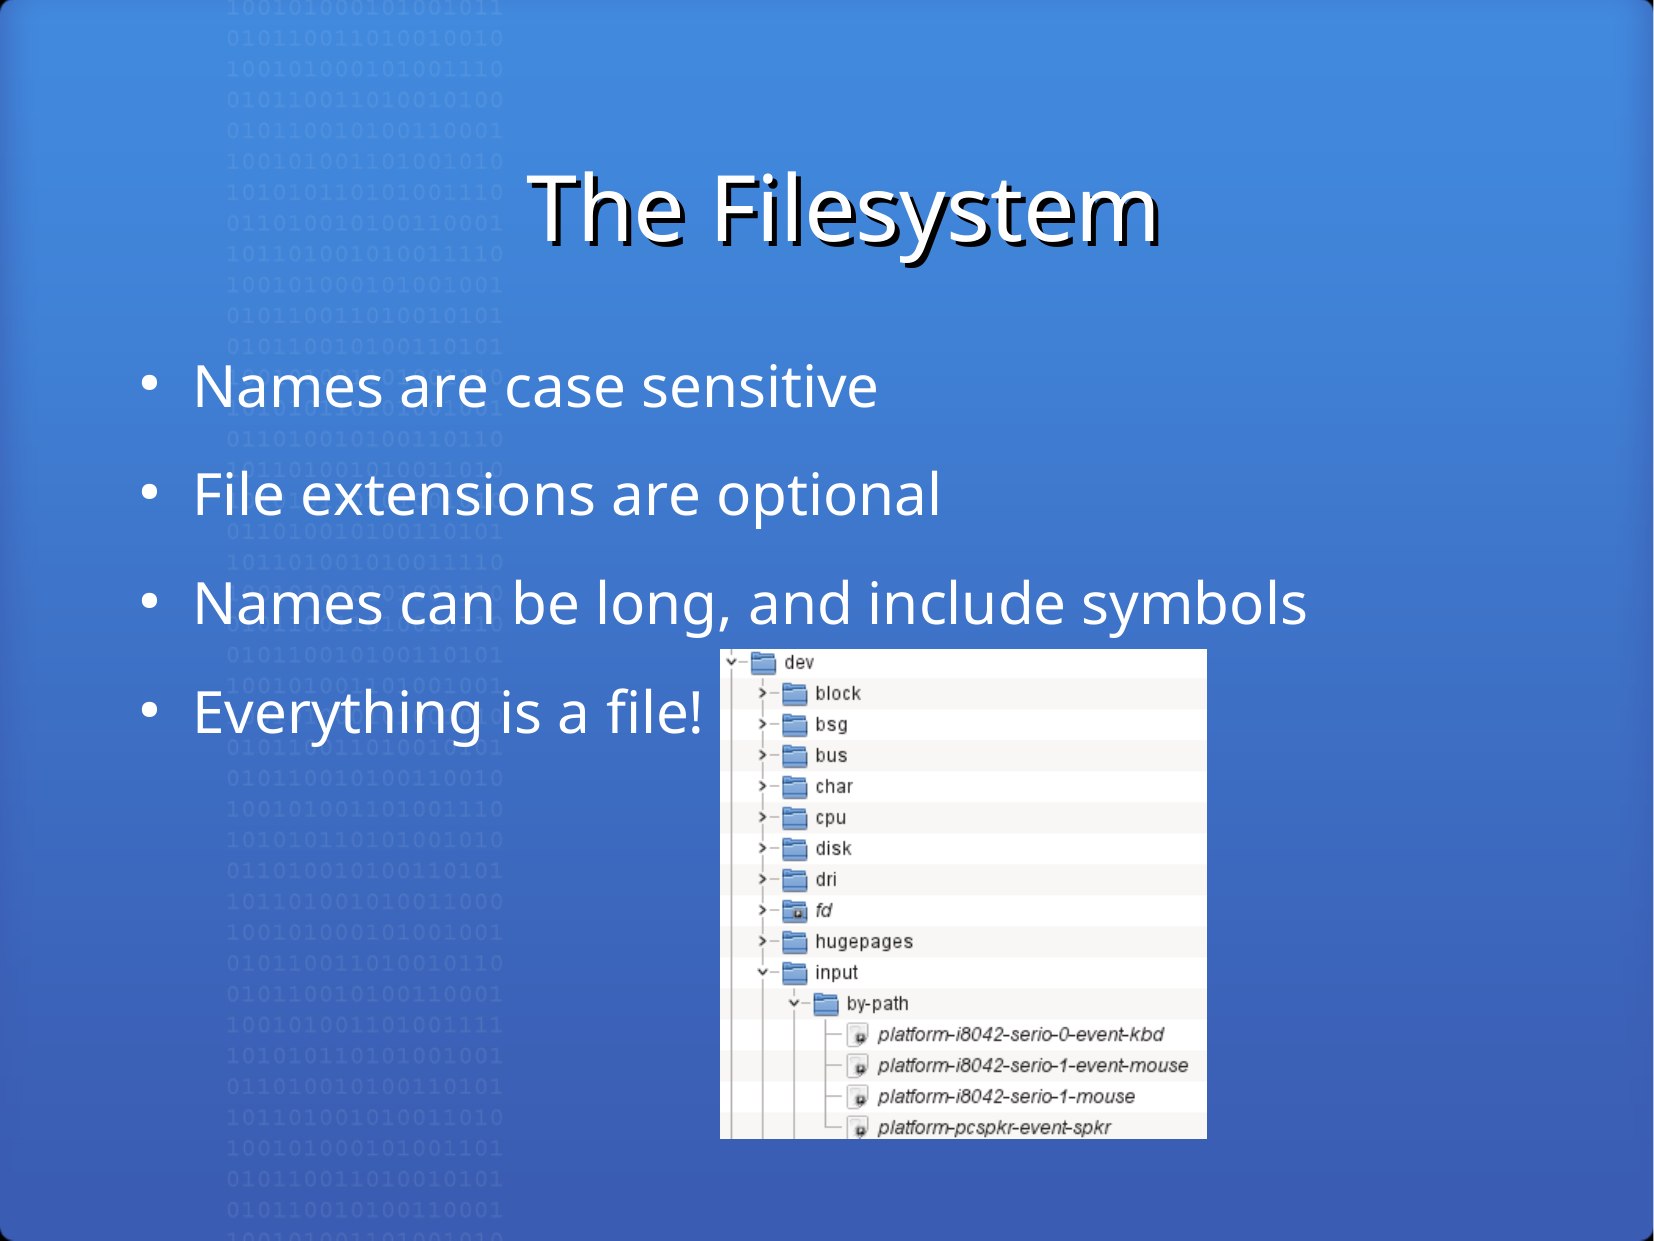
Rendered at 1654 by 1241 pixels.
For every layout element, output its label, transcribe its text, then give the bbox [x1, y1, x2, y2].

list Names are case sensitive File extensions are optional Names can be long, and include symbols Everything is a file! [121, 344, 1534, 1127]
title The Filesystem [121, 102, 1534, 310]
picture [0, 0, 1654, 1241]
